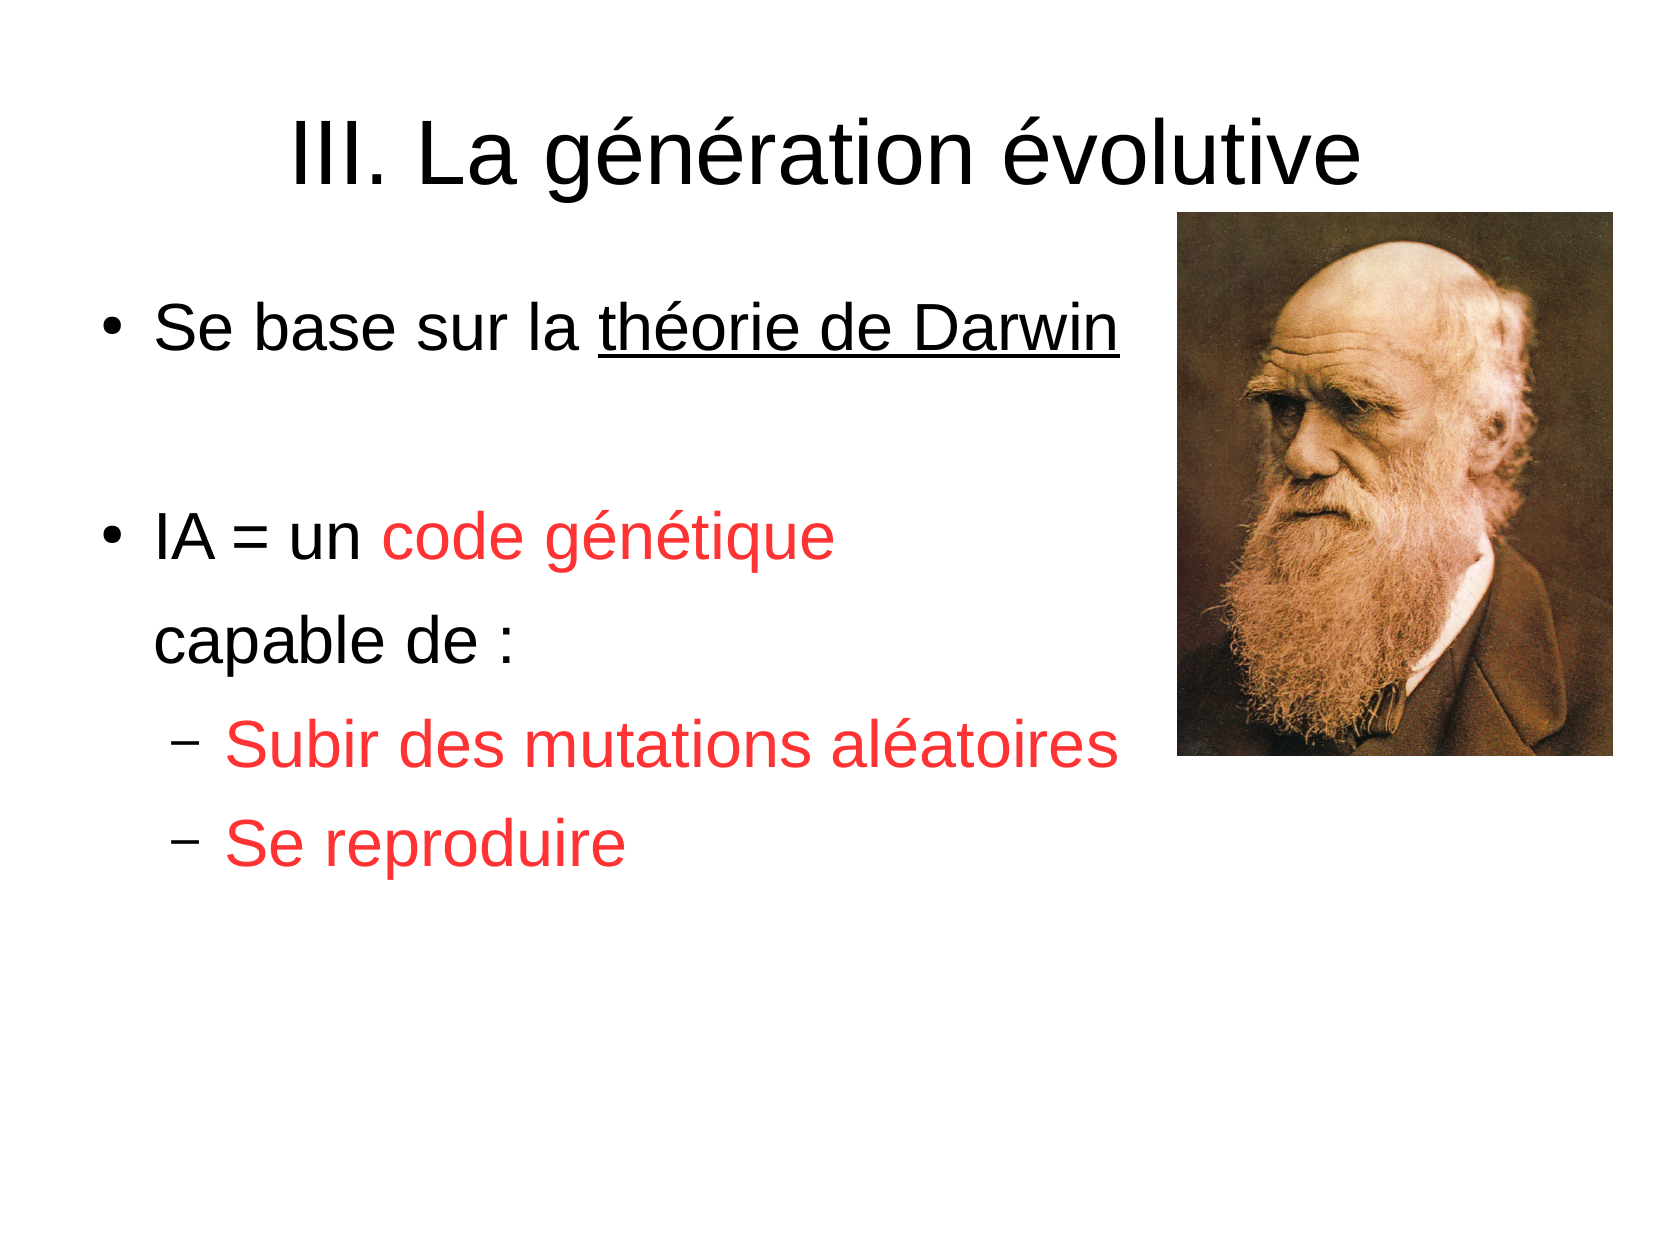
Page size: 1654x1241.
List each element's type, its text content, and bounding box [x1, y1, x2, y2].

title III. La génération évolutive [82, 49, 1571, 257]
list Se base sur la théorie de Darwin IA = un code génétique capable de : Subir des mutations aléatoires Se reproduire [82, 290, 1571, 1010]
picture [1177, 212, 1613, 756]
